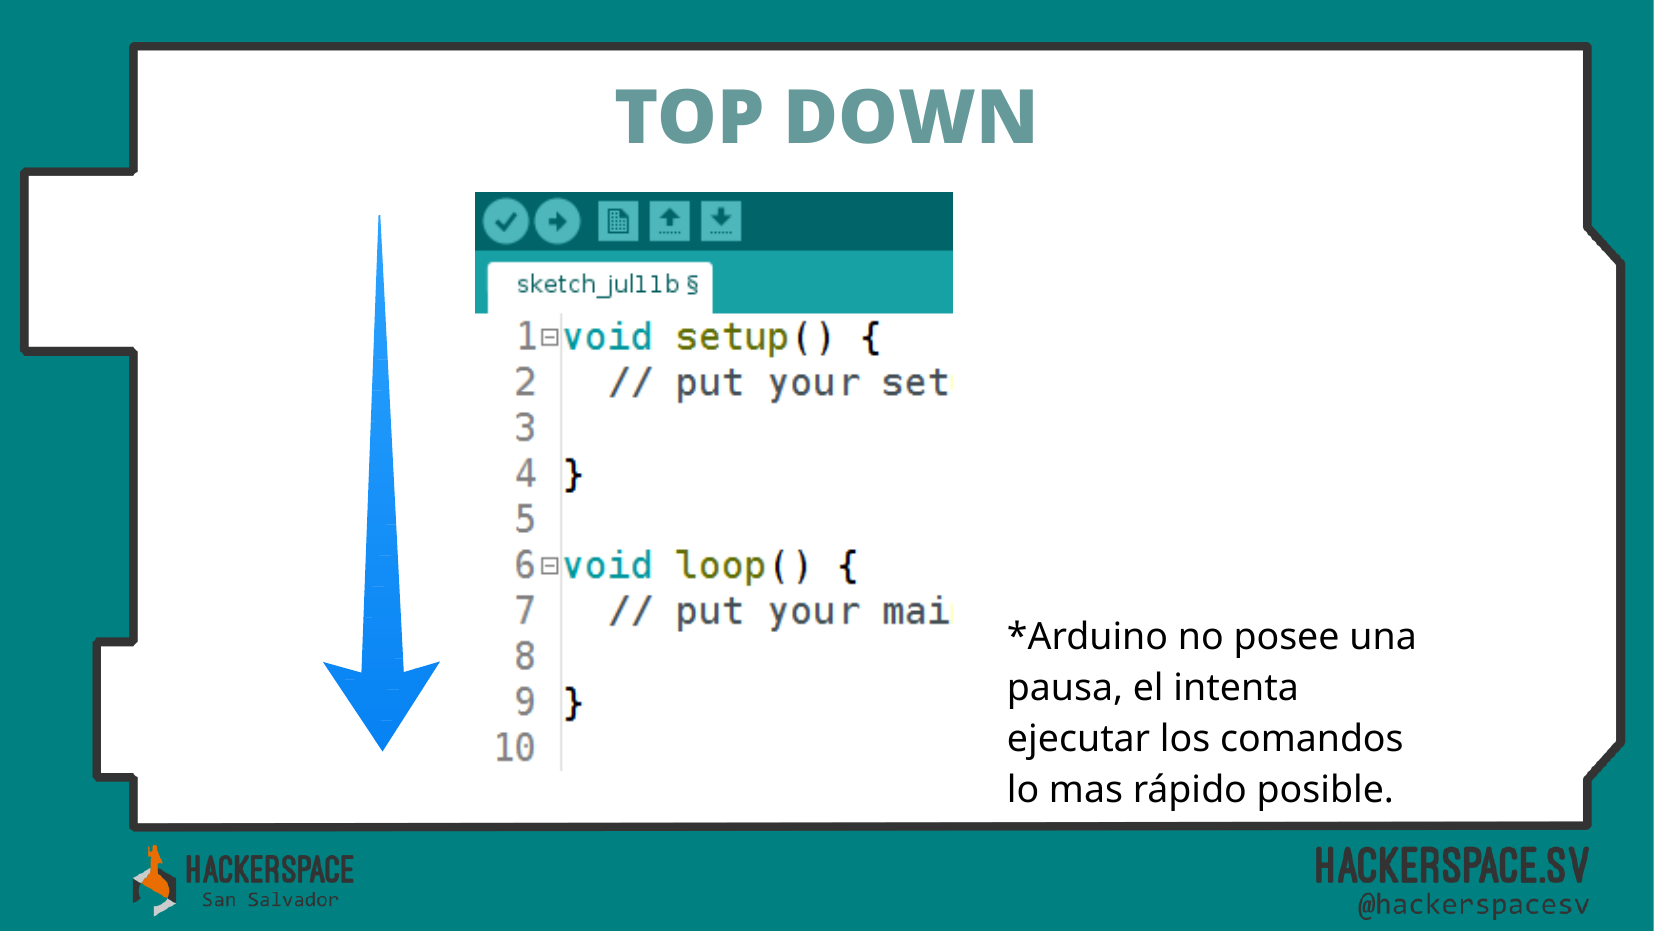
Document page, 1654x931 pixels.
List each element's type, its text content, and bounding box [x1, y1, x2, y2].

title TOP DOWN [82, 37, 1571, 193]
picture [0, 0, 1654, 931]
text_box *Arduino no posee una pausa, el intenta ejecutar los comandos lo mas rápido posible. [992, 602, 1443, 787]
